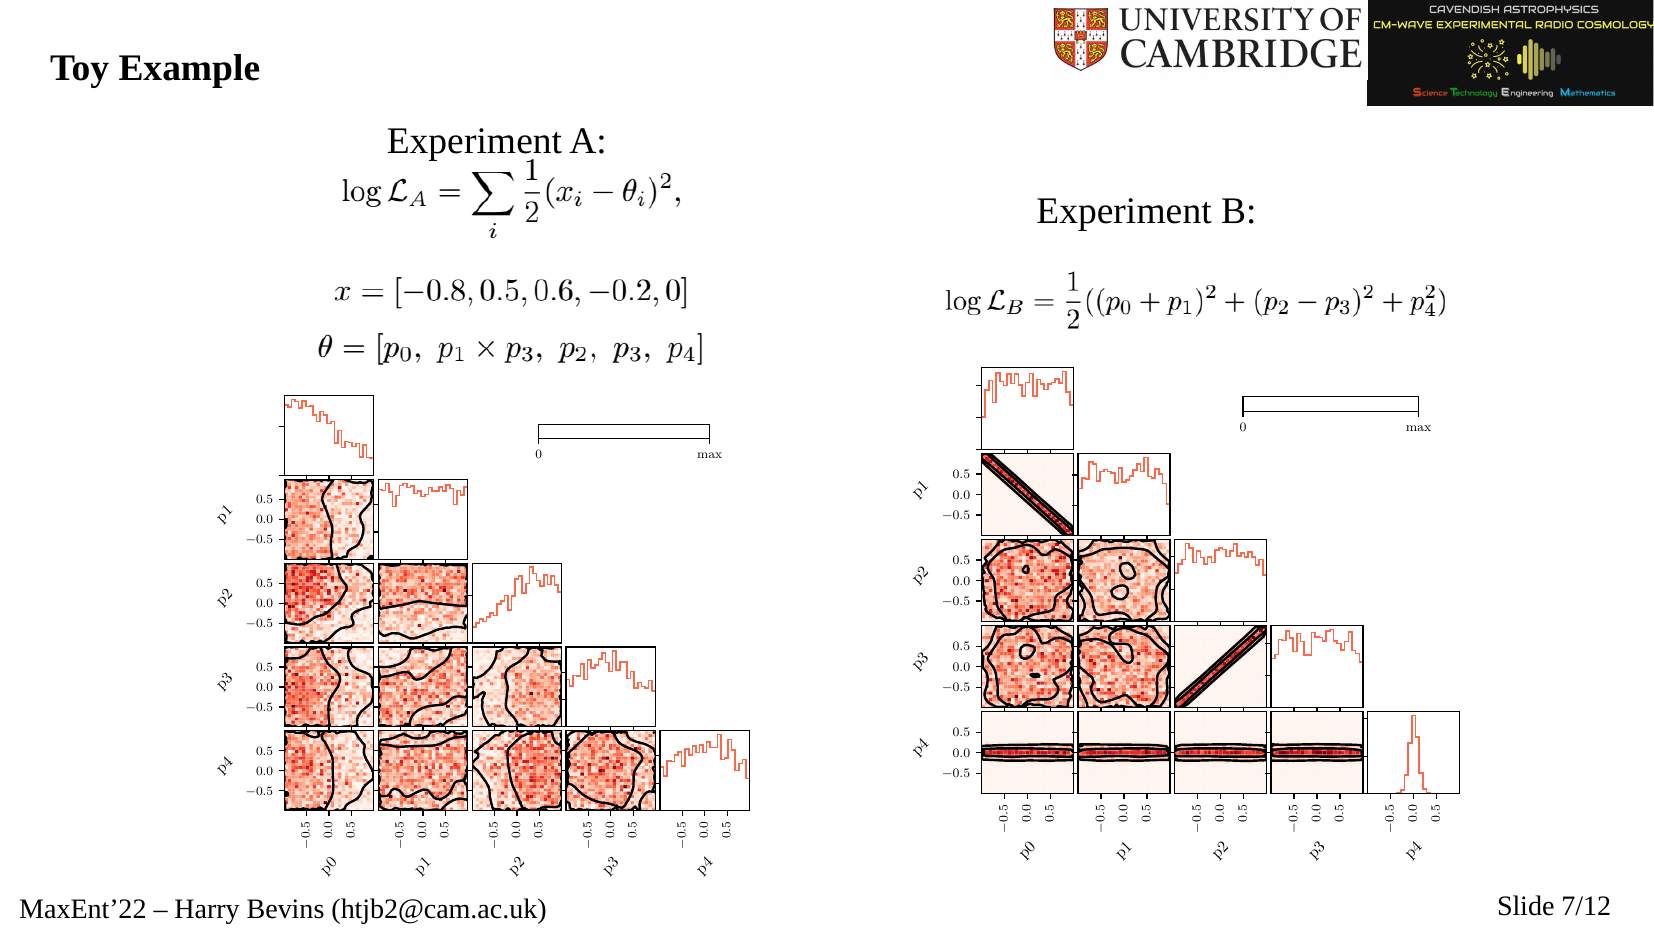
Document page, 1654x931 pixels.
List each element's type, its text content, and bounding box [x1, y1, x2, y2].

picture [208, 153, 756, 884]
text_box Slide 7/12 [1482, 880, 1636, 931]
text_box Toy Example [35, 35, 898, 92]
text_box MaxEnt’22 – Harry Bevins (htjb2@cam.ac.uk) [4, 883, 1169, 931]
picture [927, 248, 1449, 343]
text_box Experiment B: [1021, 183, 1471, 240]
picture [903, 357, 1467, 869]
picture [1050, 0, 1654, 107]
text_box Experiment A: [372, 112, 821, 169]
